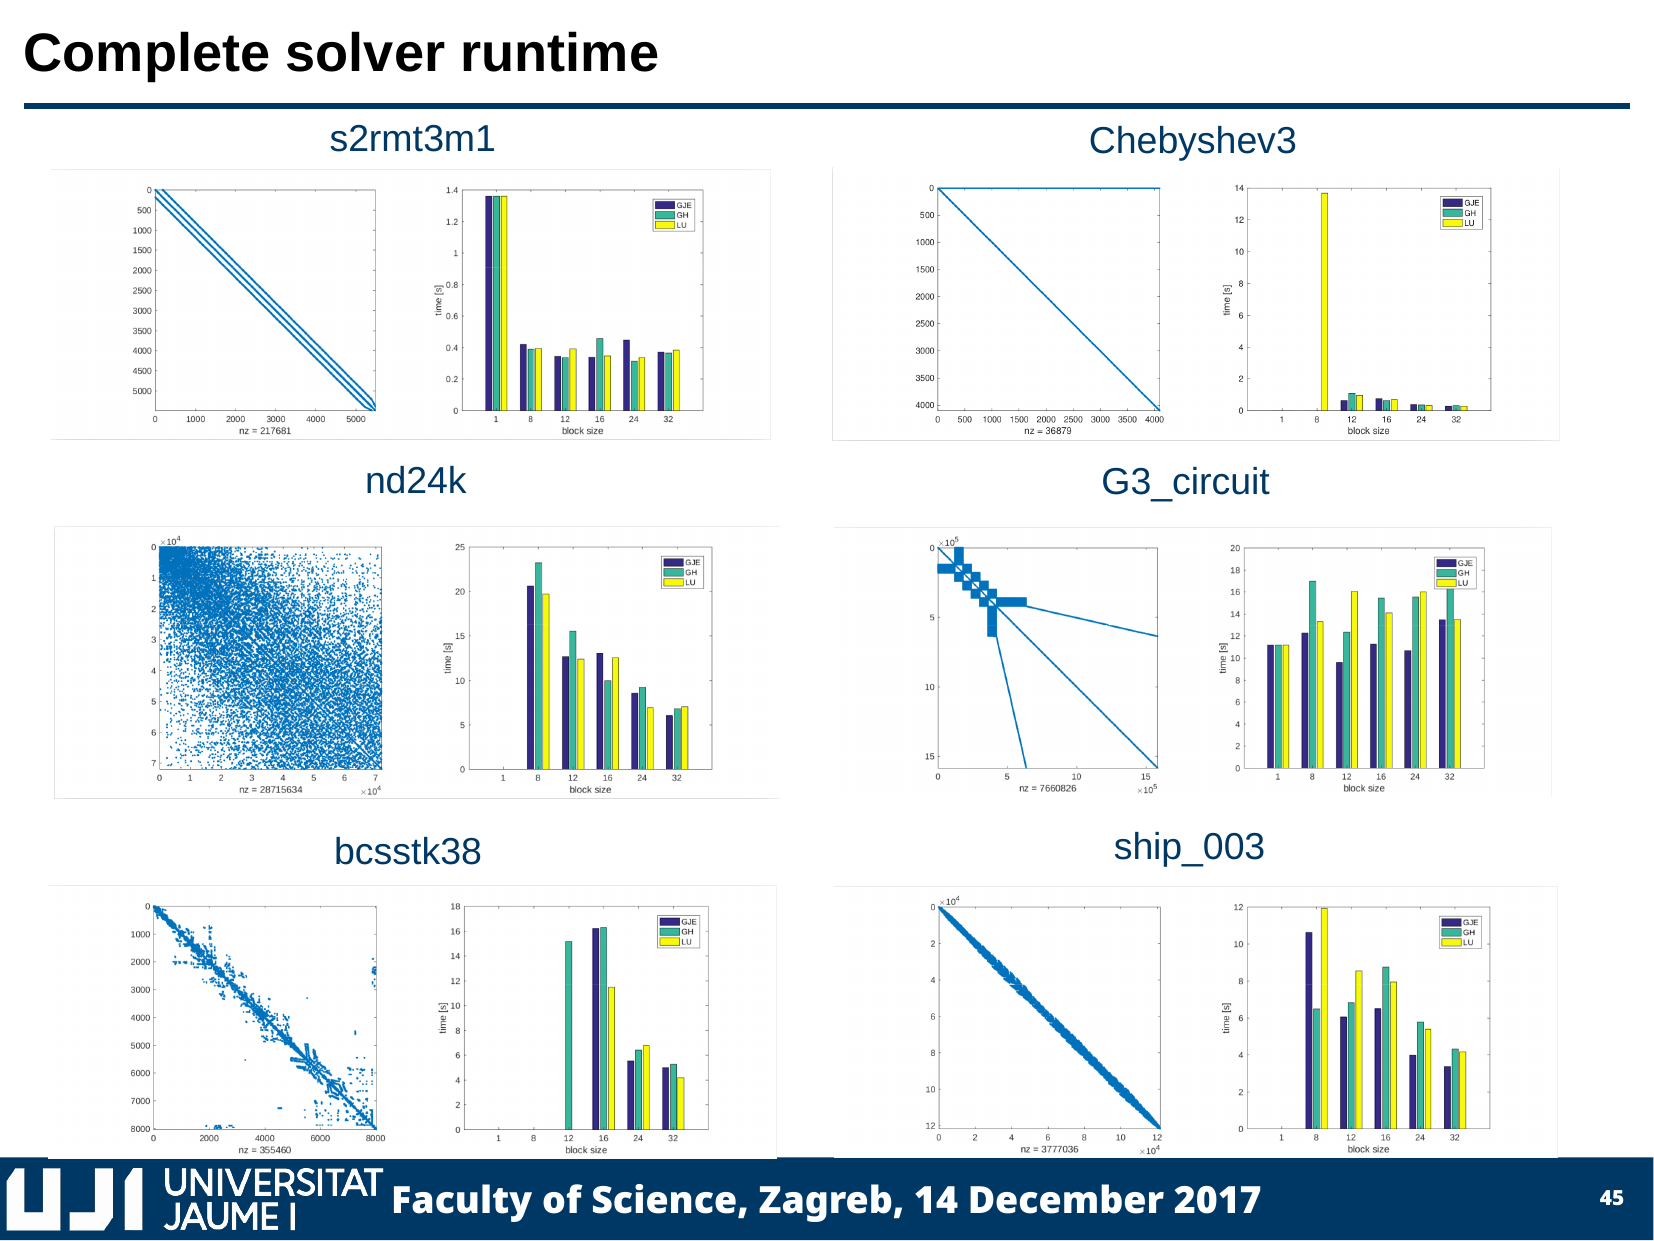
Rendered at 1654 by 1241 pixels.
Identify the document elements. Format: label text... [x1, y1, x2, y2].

picture [51, 169, 771, 440]
title Complete solver runtime [23, 0, 1630, 107]
text_box bcsstk38 [319, 823, 506, 883]
picture [834, 886, 1558, 1158]
picture [832, 167, 1560, 441]
picture [0, 885, 777, 1241]
text_box s2rmt3m1 [314, 110, 521, 169]
text_box G3_circuit [1086, 452, 1295, 512]
text_box ship_003 [1098, 818, 1289, 878]
text_box Chebyshev3 [1074, 112, 1324, 167]
picture [54, 526, 780, 799]
picture [834, 527, 1552, 797]
text_box nd24k [350, 452, 488, 512]
